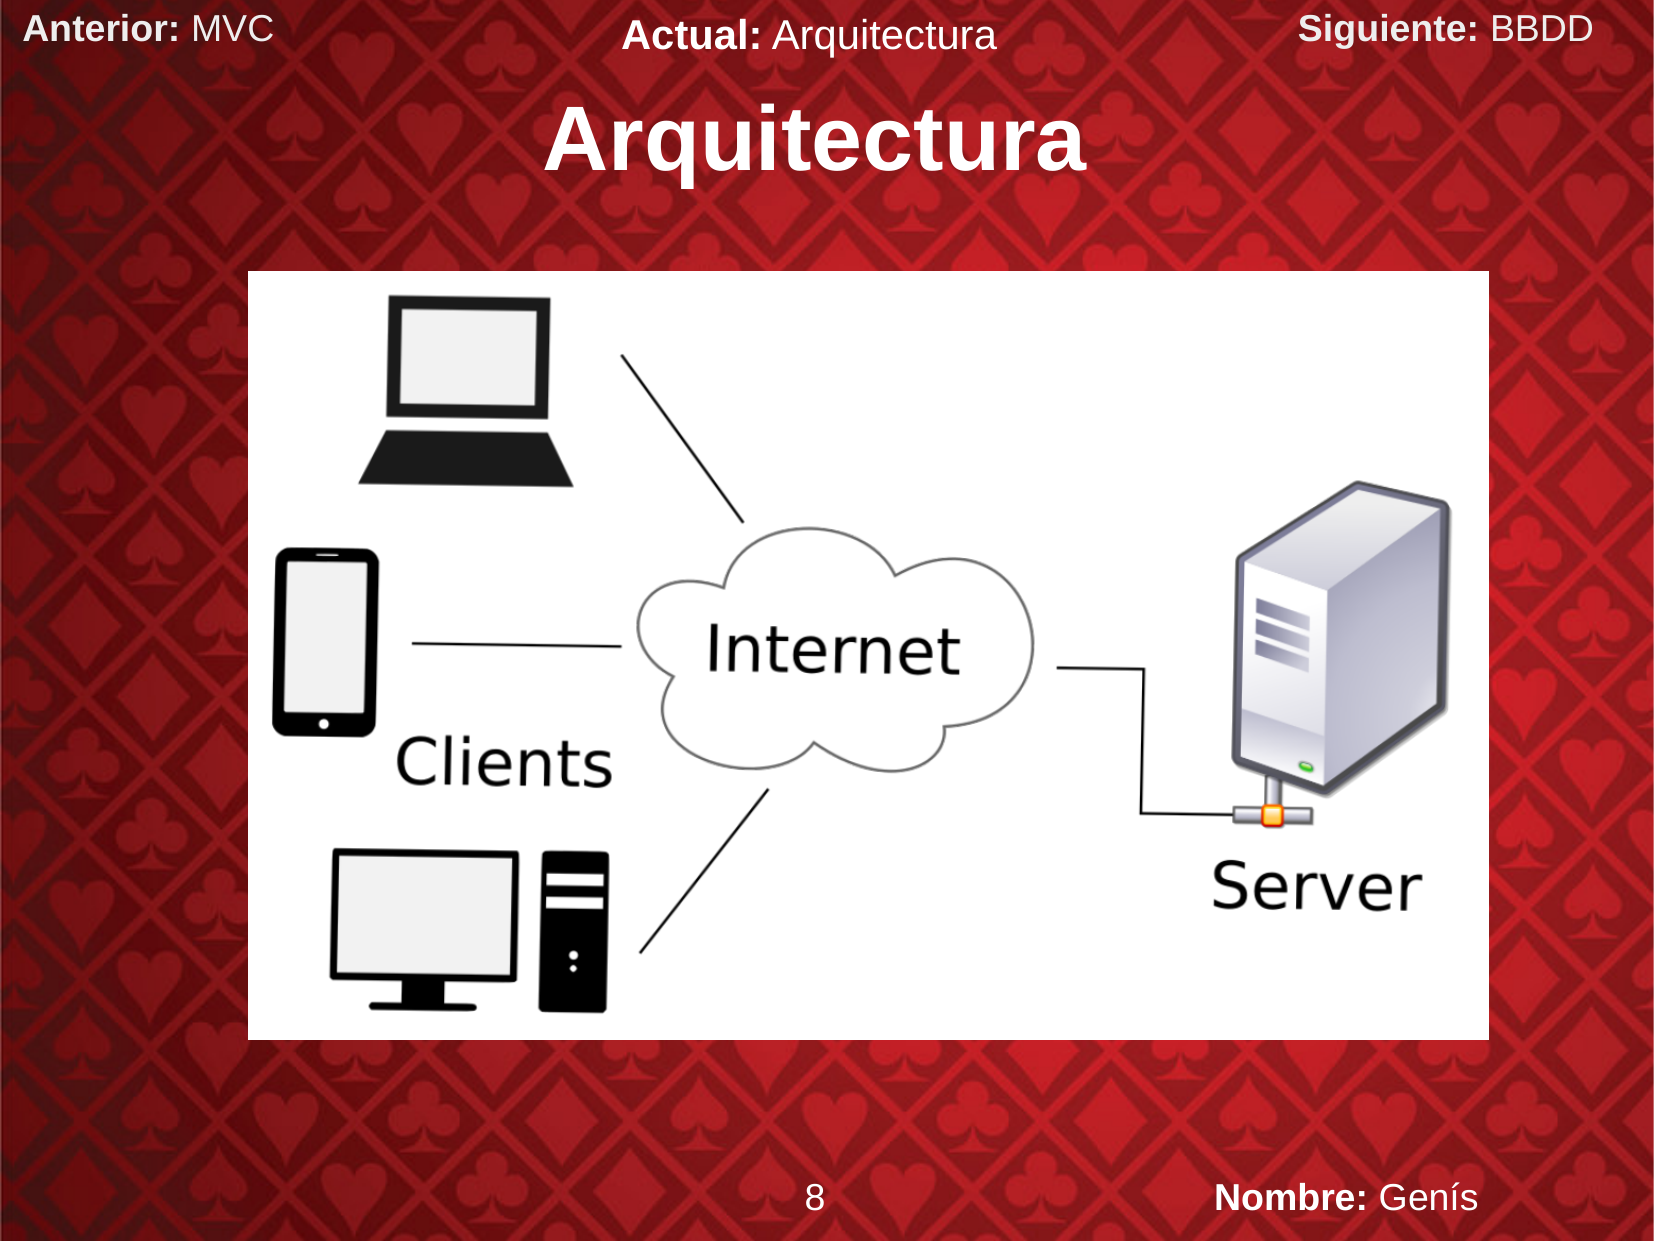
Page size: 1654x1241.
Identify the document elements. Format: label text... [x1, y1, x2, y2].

text_box Siguiente: BBDD [1287, 7, 1654, 50]
text_box Anterior: MVC [11, 7, 343, 71]
text_box 8 [531, 1169, 1099, 1227]
text_box Actual: Arquitectura [602, 3, 1016, 112]
picture [0, 0, 1654, 1241]
title Arquitectura [70, 35, 1560, 243]
text_box Nombre: Genís [1099, 1169, 1630, 1227]
